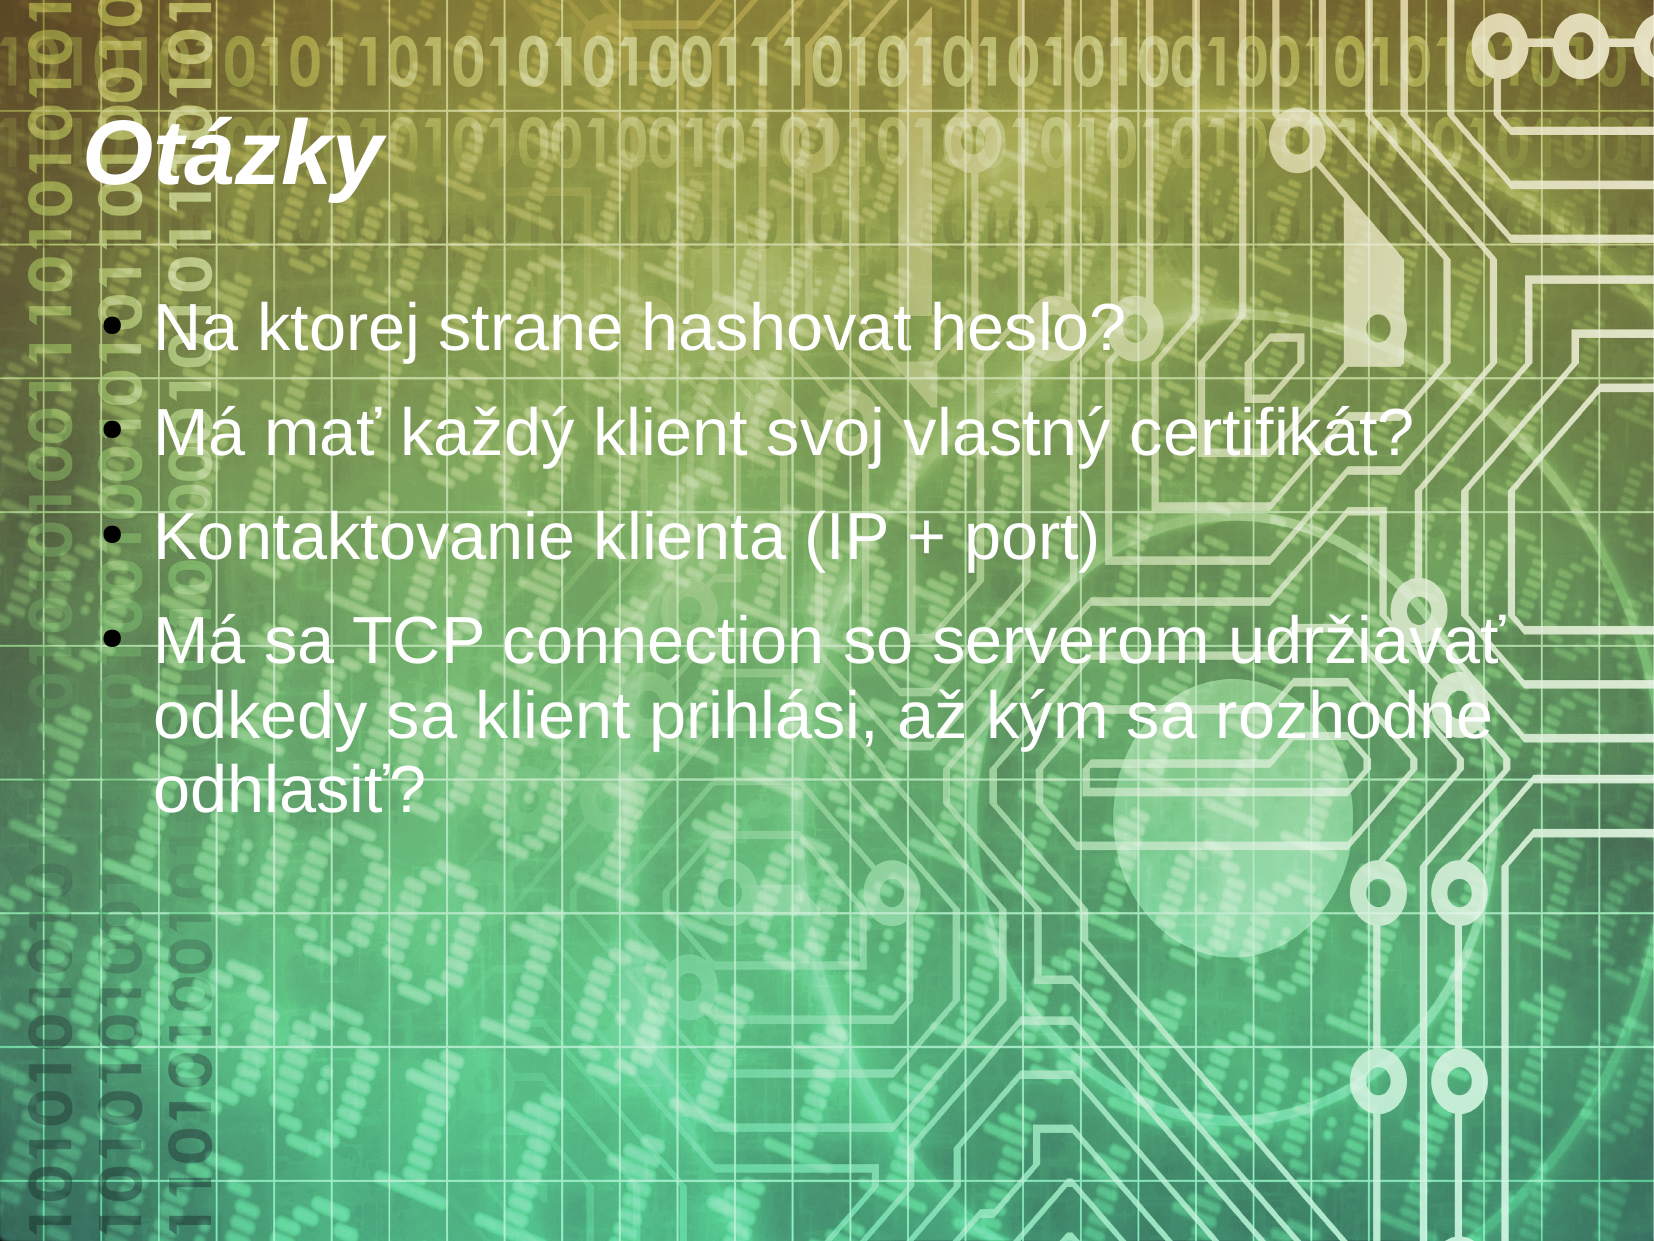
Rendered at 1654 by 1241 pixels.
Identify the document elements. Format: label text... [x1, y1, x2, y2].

title Otázky [82, 49, 1571, 257]
picture [0, 0, 1654, 1241]
list Na ktorej strane hashovat heslo? Má mať každý klient svoj vlastný certifikát? Kontaktovanie klienta (IP + port) Má sa TCP connection so serverom udržiavať odkedy sa klient prihlási, až kým sa rozhodne odhlasiť? [82, 290, 1571, 1010]
